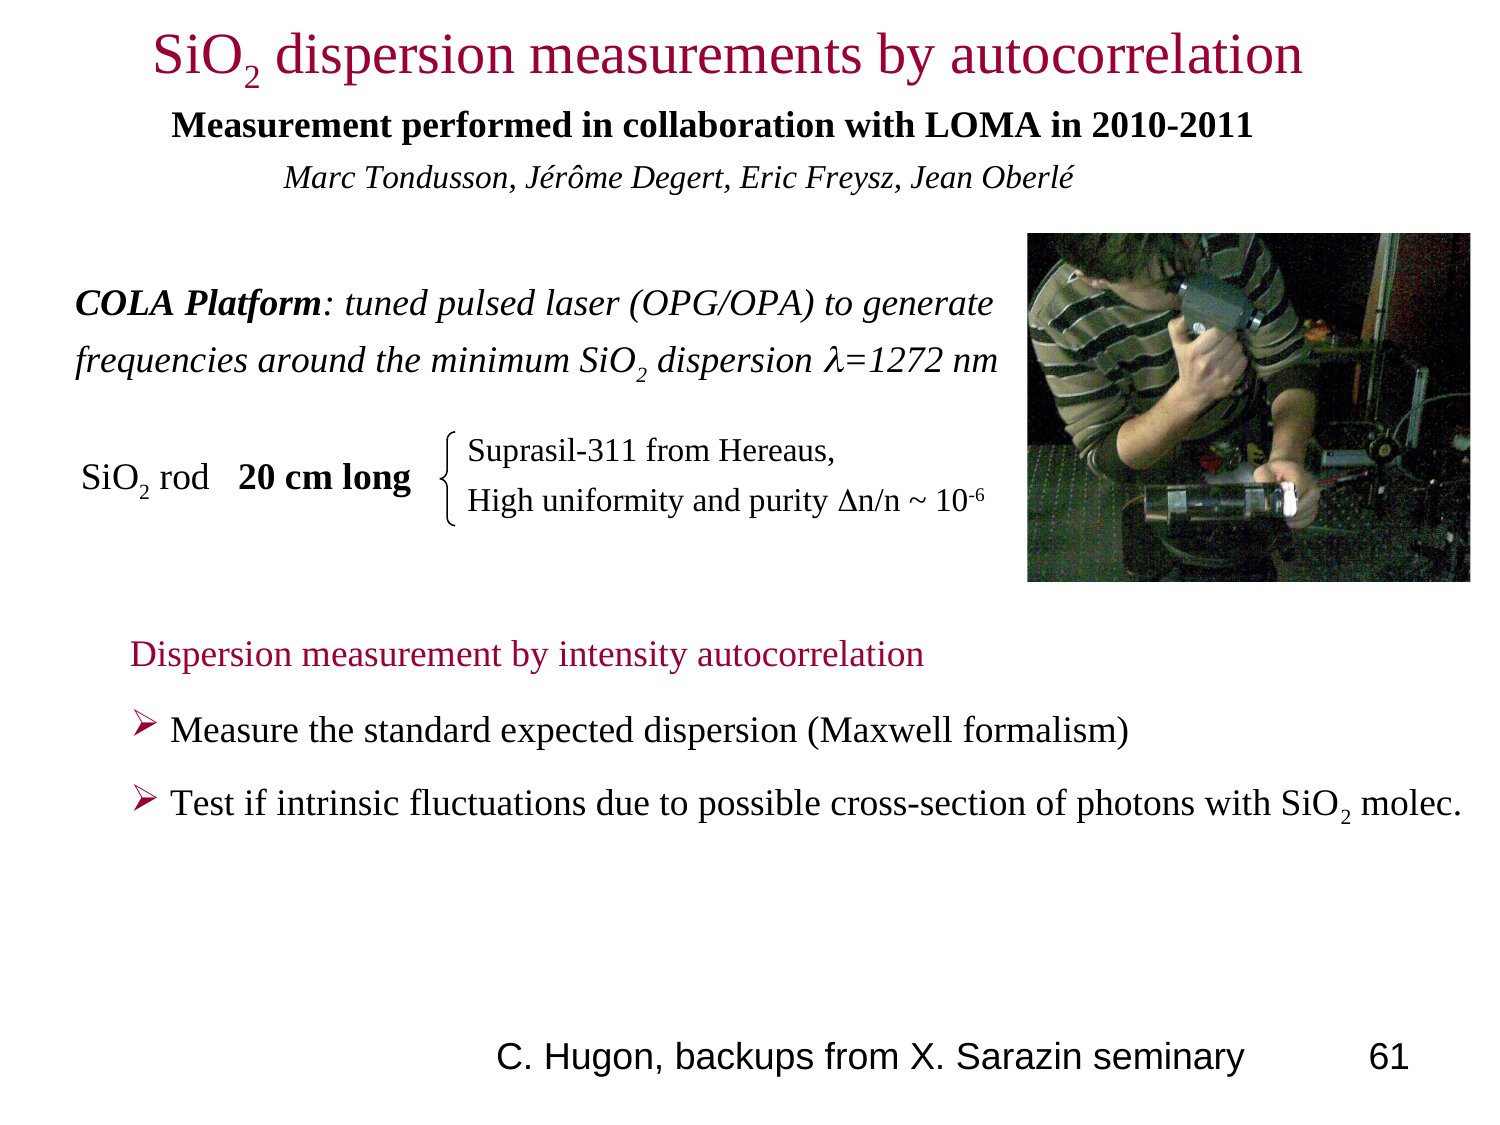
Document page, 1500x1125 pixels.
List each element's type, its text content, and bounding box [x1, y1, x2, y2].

text_box Measure the standard expected dispersion (Maxwell formalism) Test if intrinsic fluctuations due to possible cross-section of photons with SiO2 molec. [115, 693, 1500, 837]
text_box COLA Platform: tuned pulsed laser (OPG/OPA) to generate frequencies around the minimum SiO2 dispersion =1272 nm [60, 258, 1028, 395]
text_box Dispersion measurement by intensity autocorrelation [115, 610, 941, 682]
text_box Suprasil-311 from Hereaus, High uniformity and purity n/n ~ 10-6 [452, 410, 1000, 526]
text_box Measurement performed in collaboration with LOMA in 2010-2011 [156, 92, 1271, 153]
text_box Marc Tondusson, Jérôme Degert, Eric Freysz, Jean Oberlé [268, 139, 1091, 203]
picture [1027, 233, 1471, 582]
text_box SiO2 rod 20 cm long [66, 431, 427, 512]
text_box SiO2 dispersion measurements by autocorrelation [138, 7, 1319, 103]
